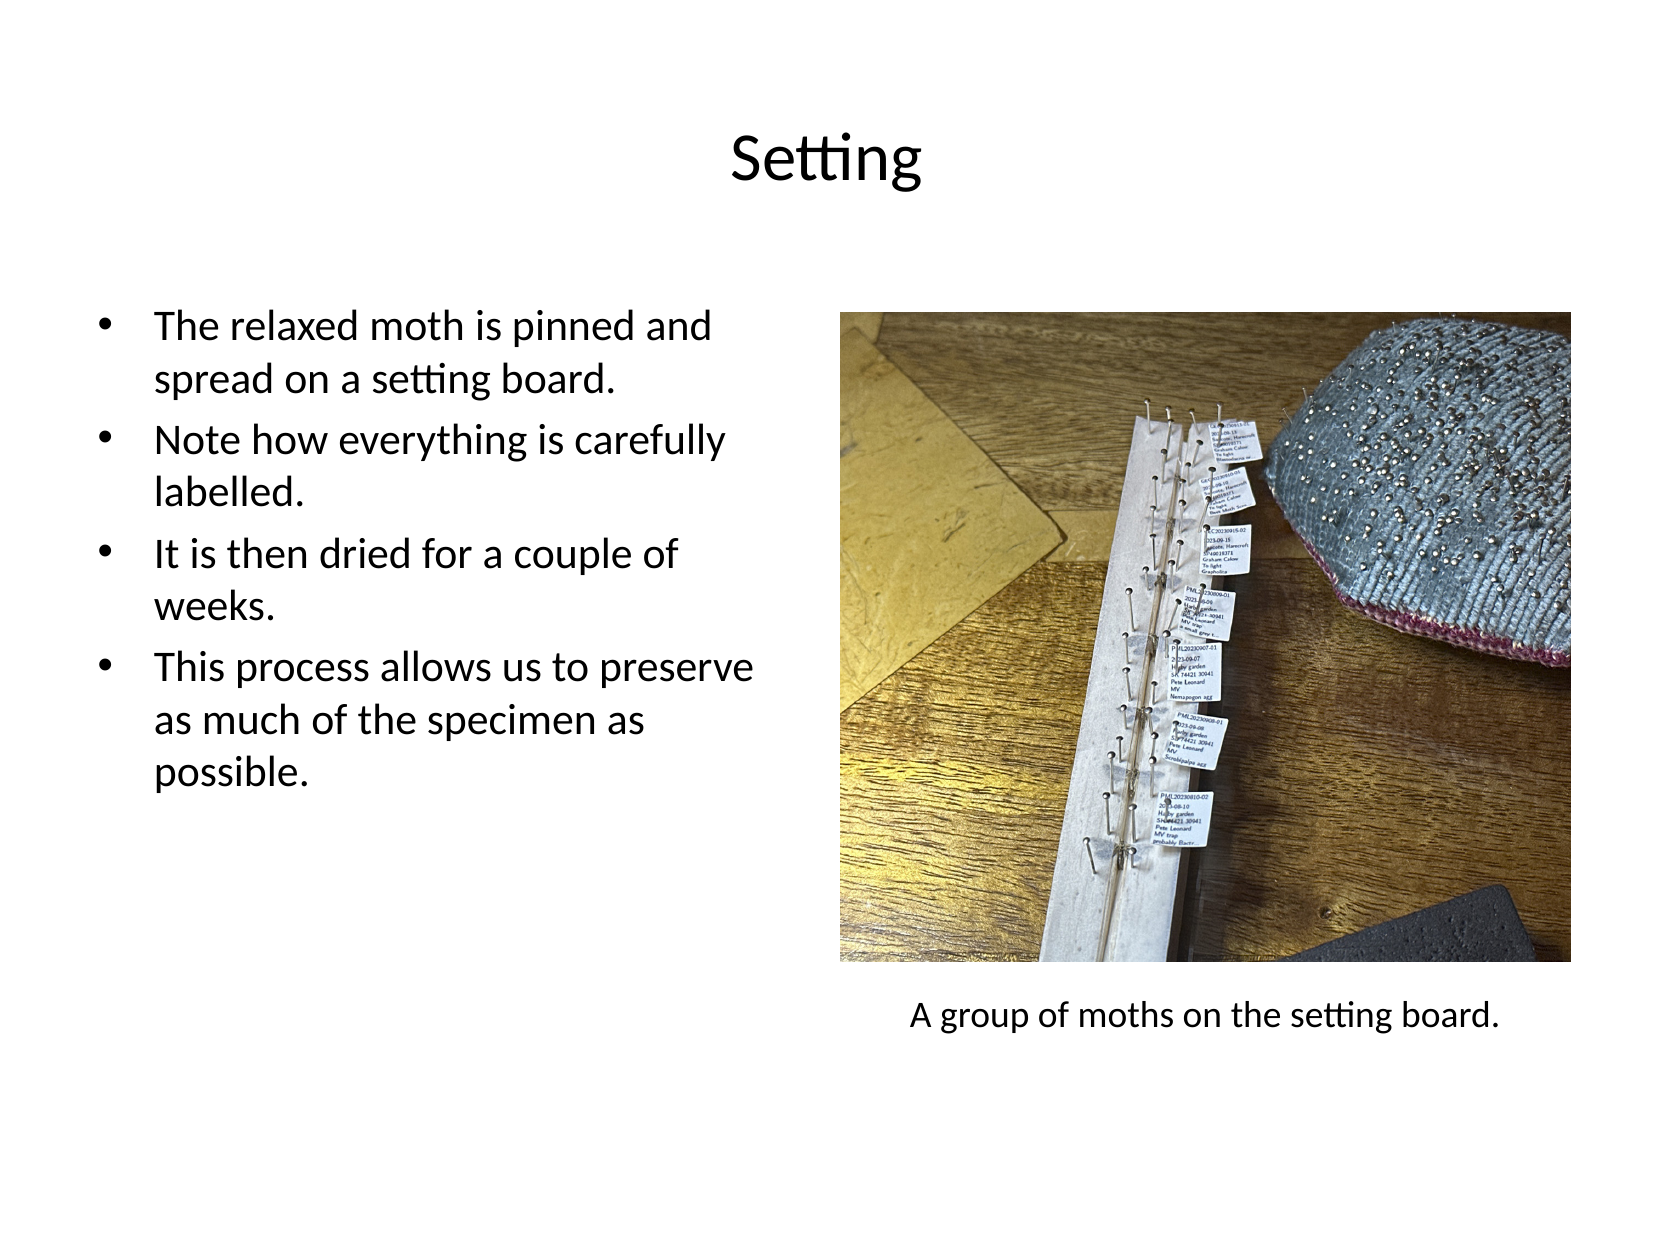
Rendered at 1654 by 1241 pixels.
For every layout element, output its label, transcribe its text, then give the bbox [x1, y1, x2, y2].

text_box A group of moths on the setting board. [840, 982, 1571, 1106]
picture [840, 312, 1571, 962]
list The relaxed moth is pinned and spread on a setting board. Note how everything is carefully labelled. It is then dried for a couple of weeks. This process allows us to preserve as much of the specimen as possible. [82, 289, 813, 1108]
title Setting [82, 49, 1571, 257]
